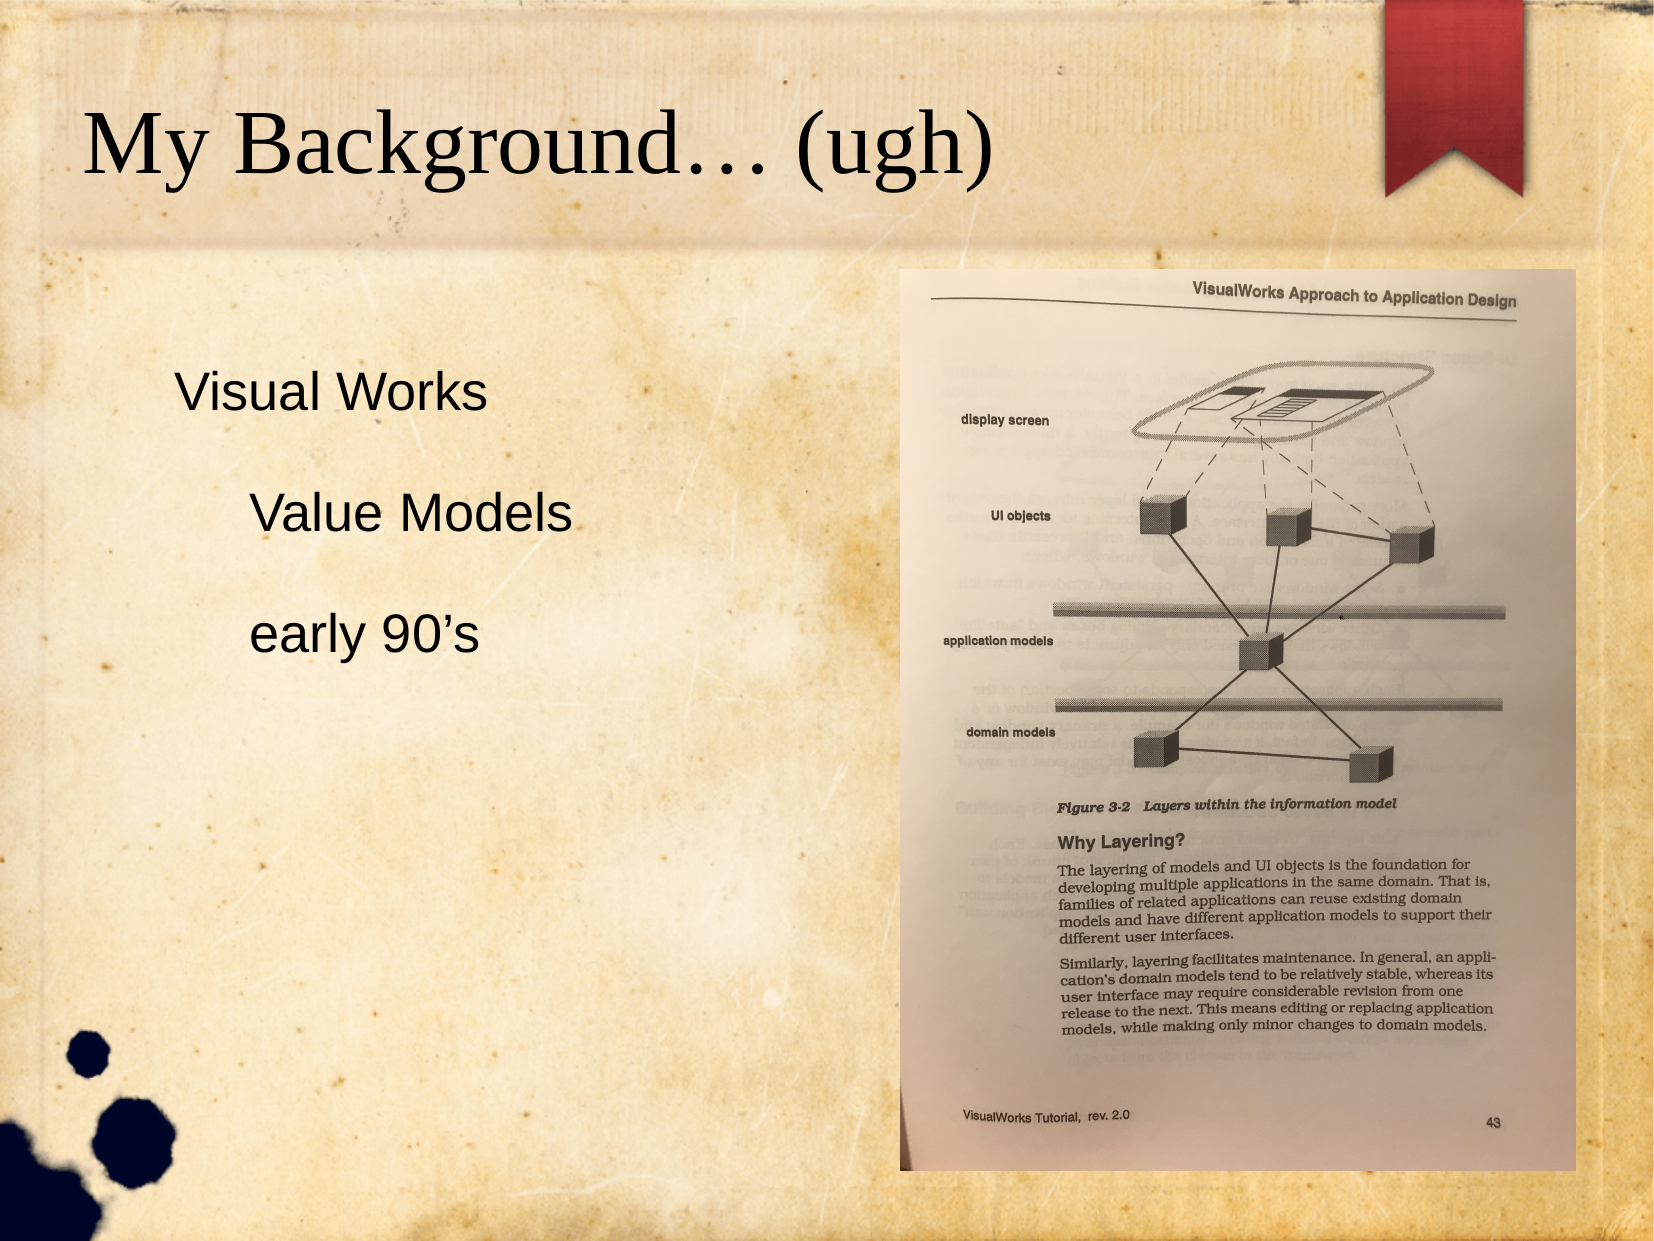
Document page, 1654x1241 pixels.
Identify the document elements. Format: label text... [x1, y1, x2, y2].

picture [0, 0, 1654, 1241]
title My Background… (ugh) [82, 49, 1347, 237]
text_box Visual Works Value Models early 90’s [159, 354, 900, 961]
